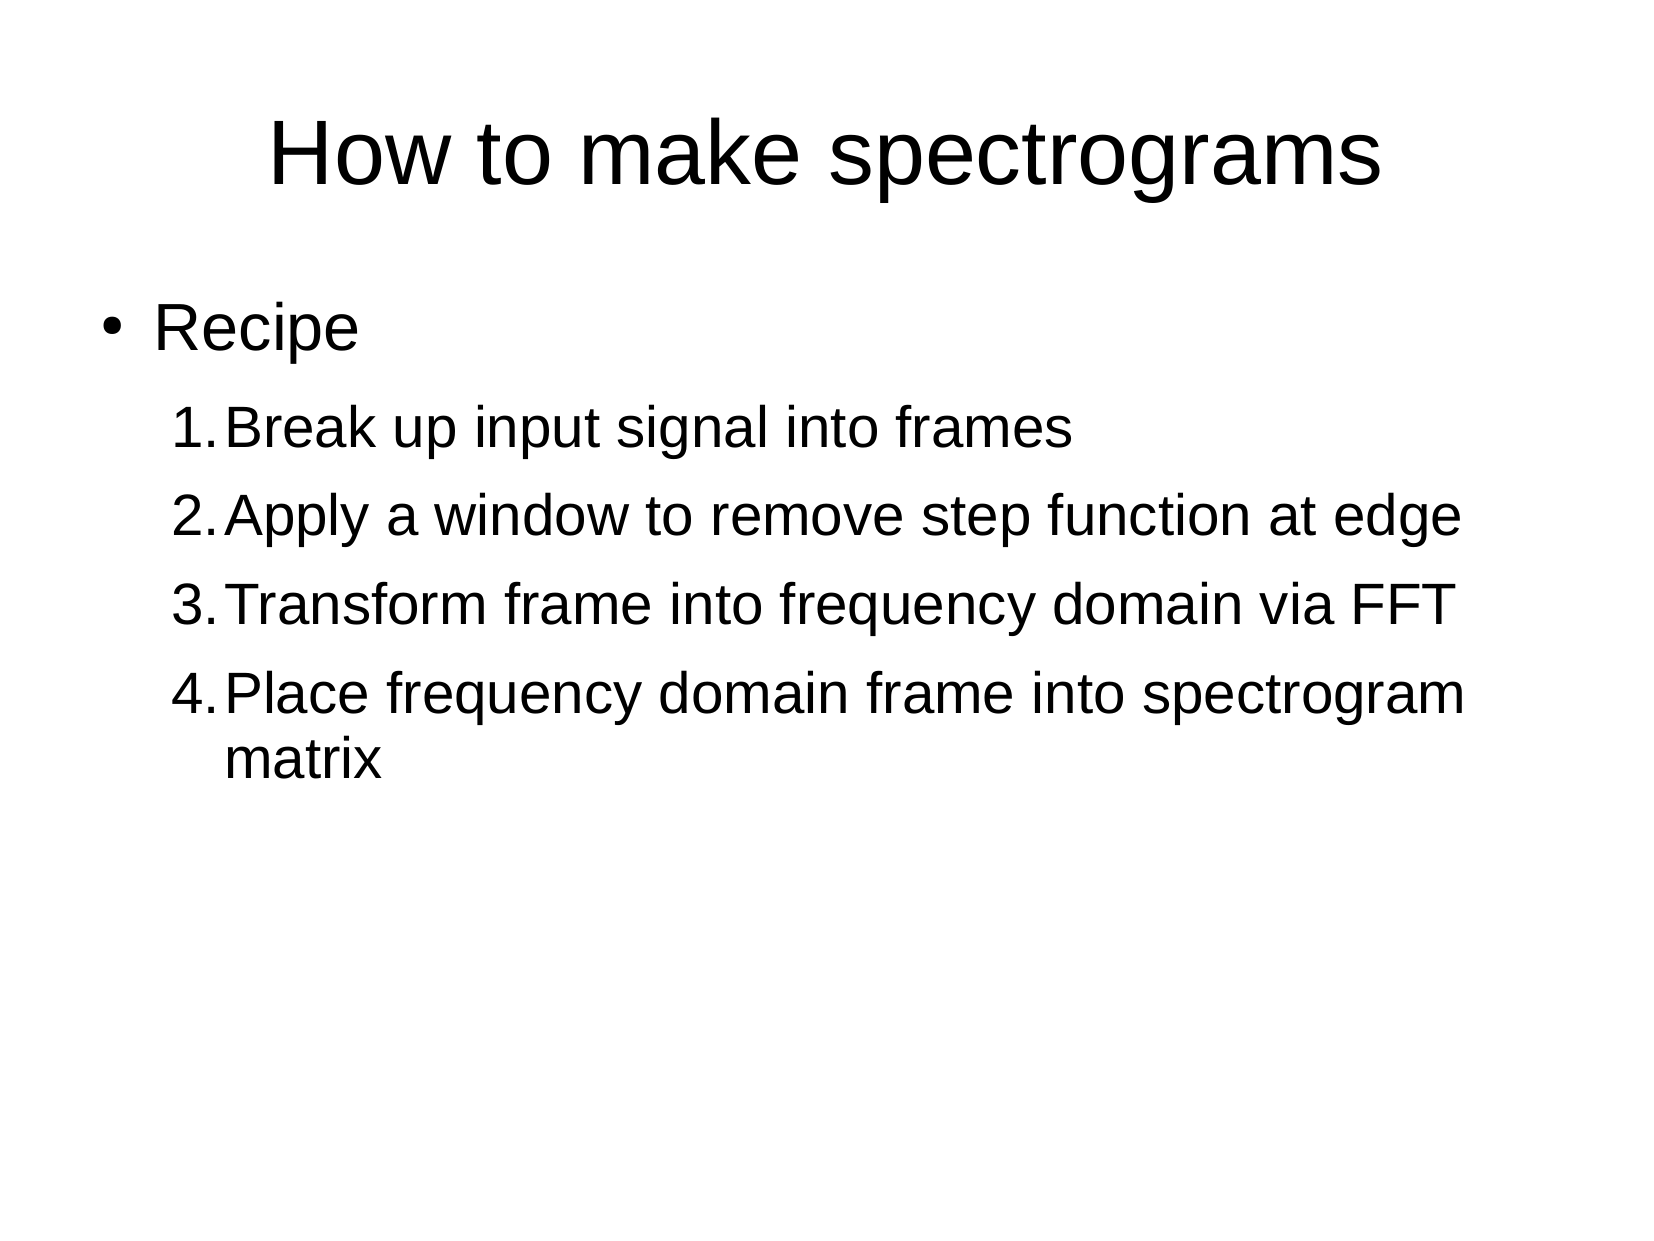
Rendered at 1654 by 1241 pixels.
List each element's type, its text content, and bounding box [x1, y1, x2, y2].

title How to make spectrograms [82, 49, 1571, 257]
list Recipe Break up input signal into frames Apply a window to remove step function at edge Transform frame into frequency domain via FFT Place frequency domain frame into spectrogram matrix [82, 290, 1571, 1010]
